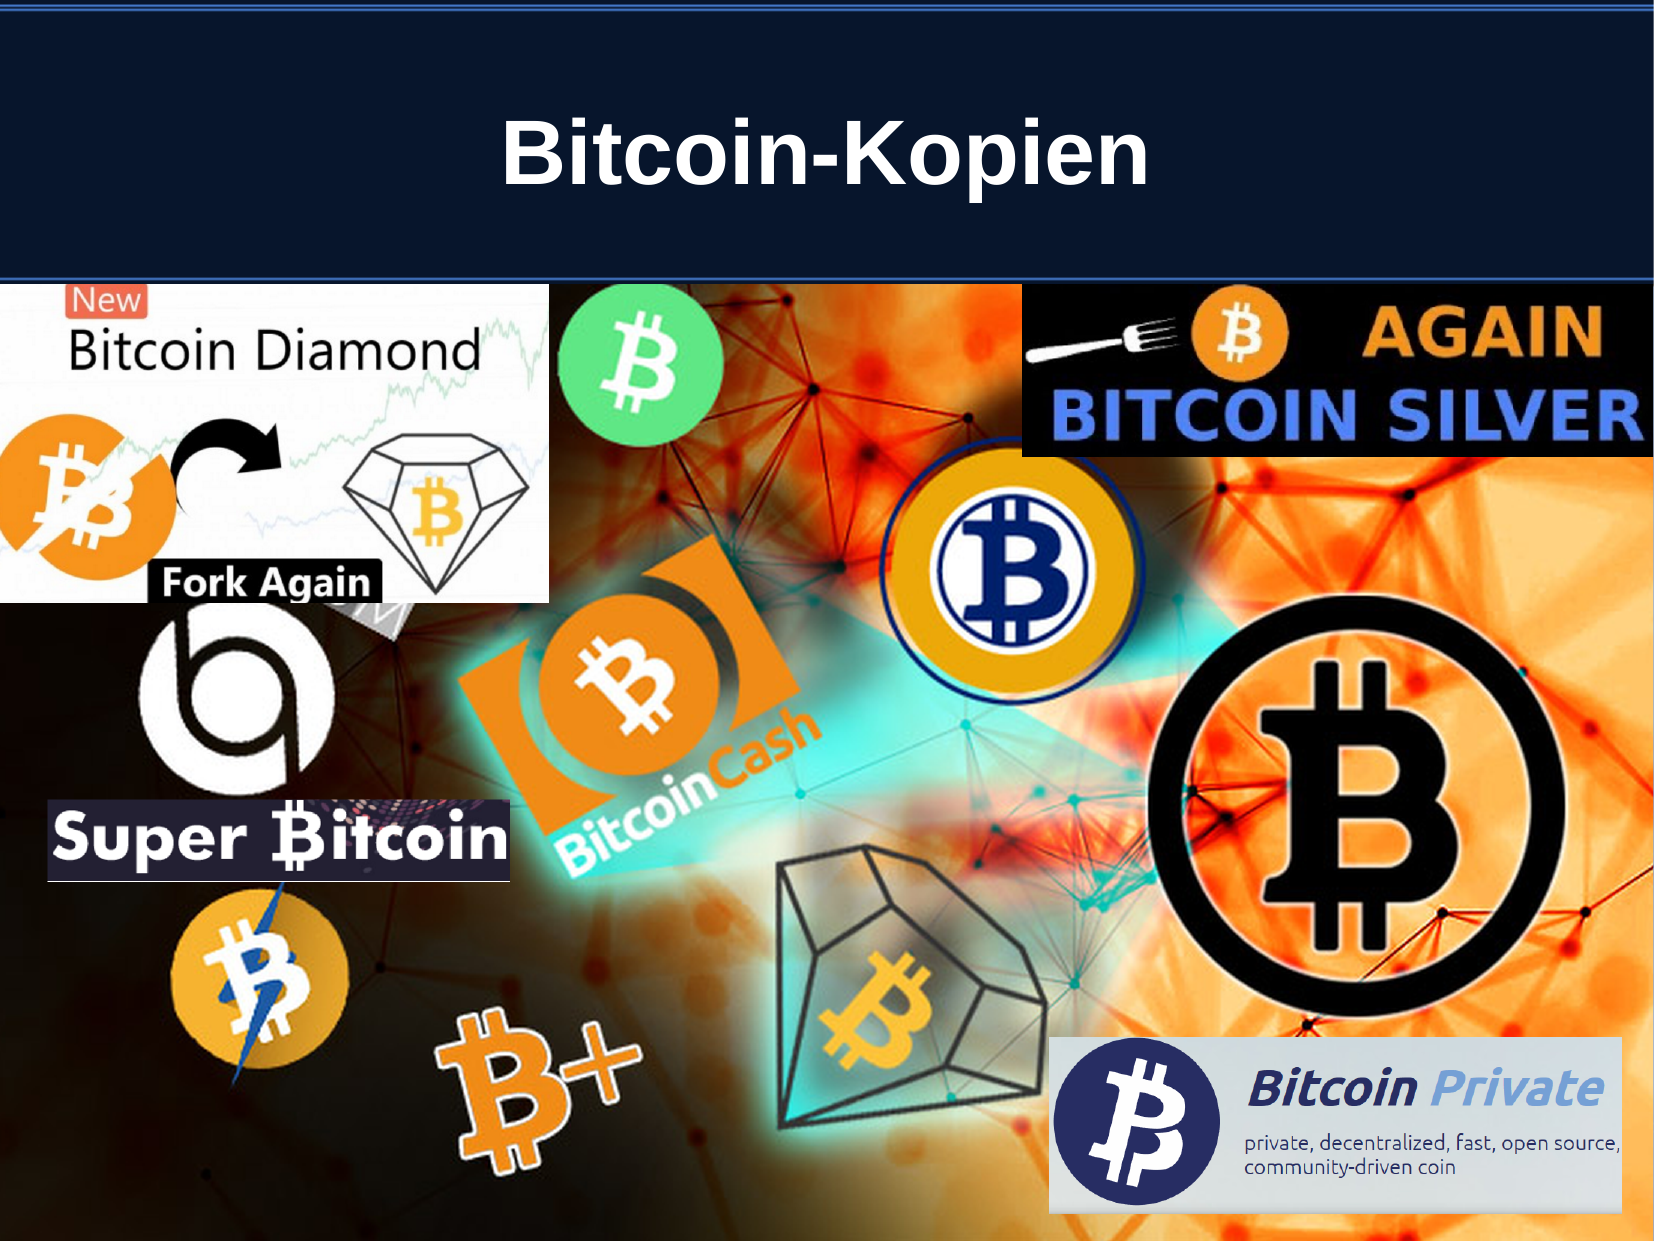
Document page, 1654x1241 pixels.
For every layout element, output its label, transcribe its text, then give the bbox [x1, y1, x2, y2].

title Bitcoin-Kopien [82, 49, 1571, 257]
picture [0, 0, 1654, 1241]
